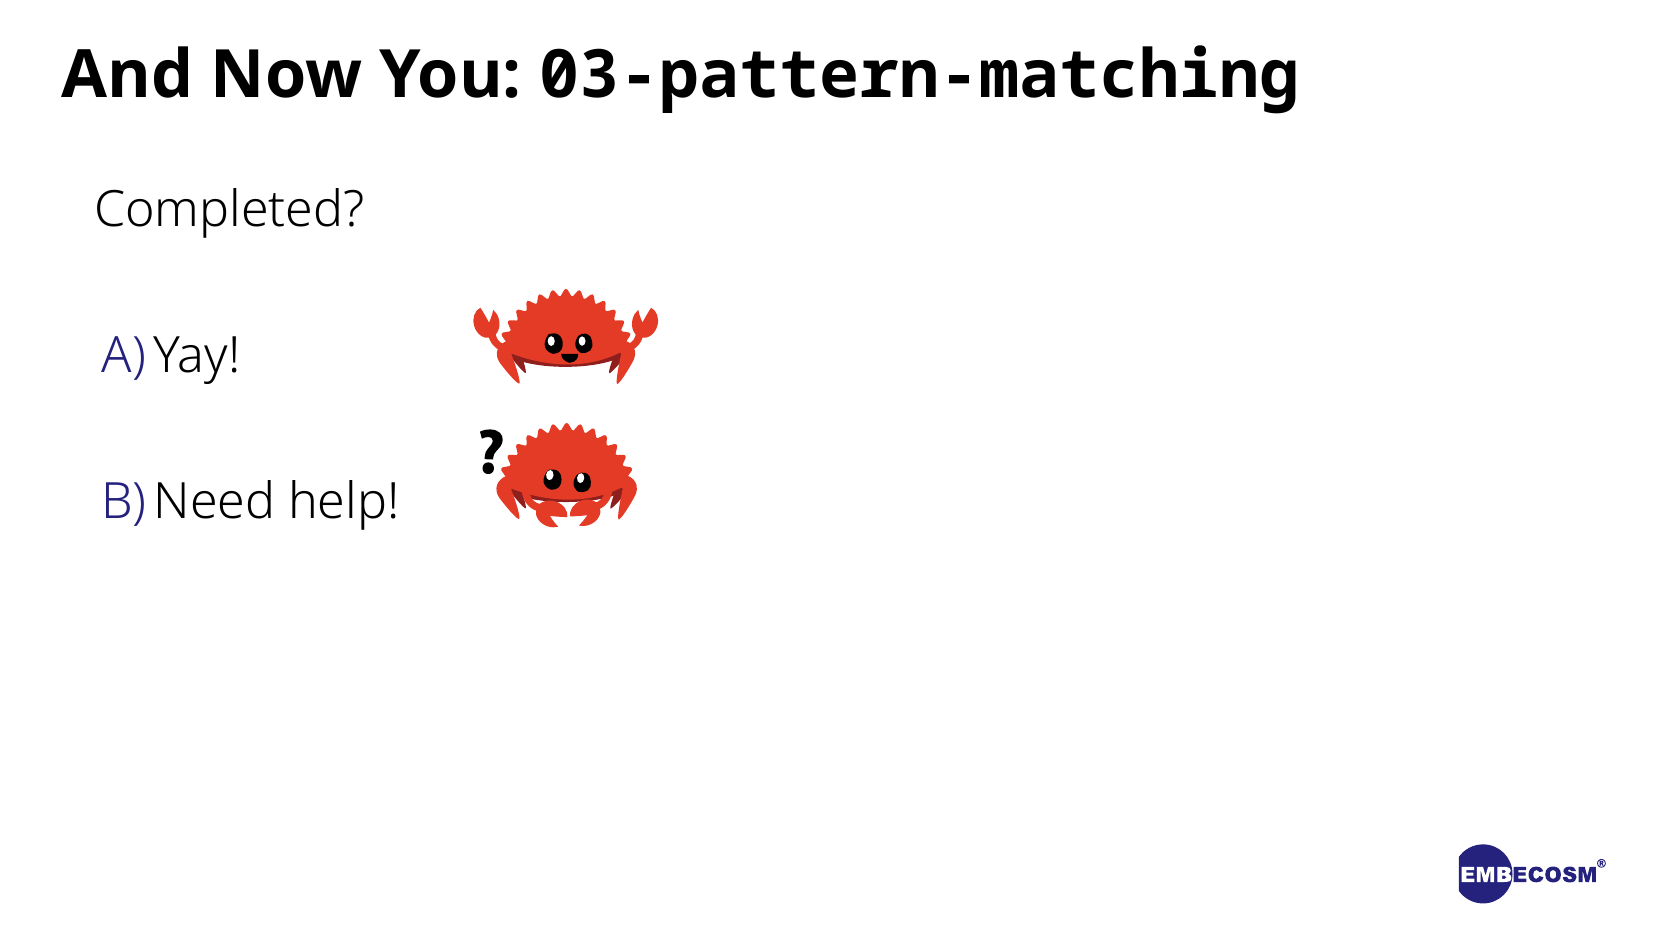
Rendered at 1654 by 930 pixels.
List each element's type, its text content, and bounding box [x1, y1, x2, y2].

list Completed? Yay! Need help! [94, 177, 1559, 845]
title And Now You: 03-pattern-matching [47, 26, 1606, 178]
picture [472, 278, 660, 403]
picture [472, 416, 640, 530]
